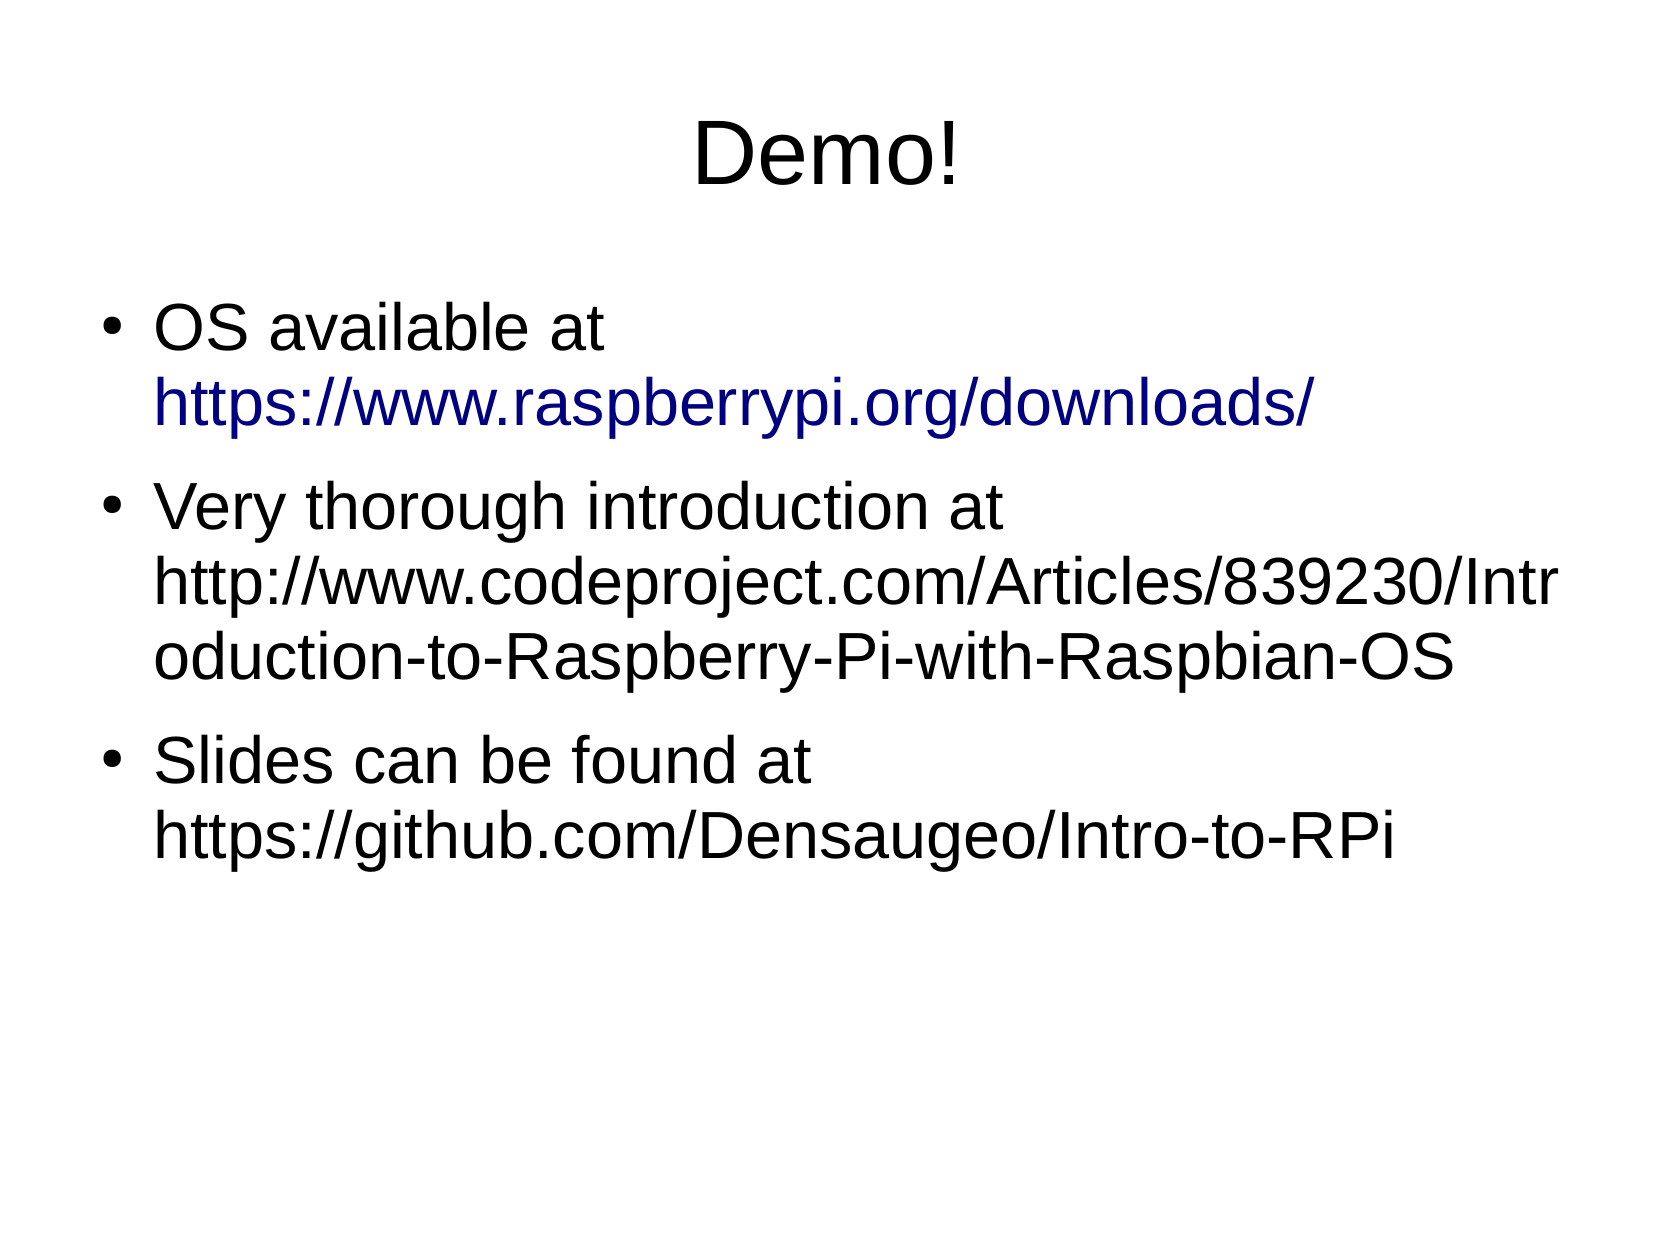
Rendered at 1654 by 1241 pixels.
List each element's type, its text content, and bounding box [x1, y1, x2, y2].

title Demo! [82, 49, 1571, 257]
list OS available at https://www.raspberrypi.org/downloads/ Very thorough introduction at http://www.codeproject.com/Articles/839230/Introduction-to-Raspberry-Pi-with-Raspbian-OS Slides can be found at https://github.com/Densaugeo/Intro-to-RPi [82, 290, 1571, 1010]
